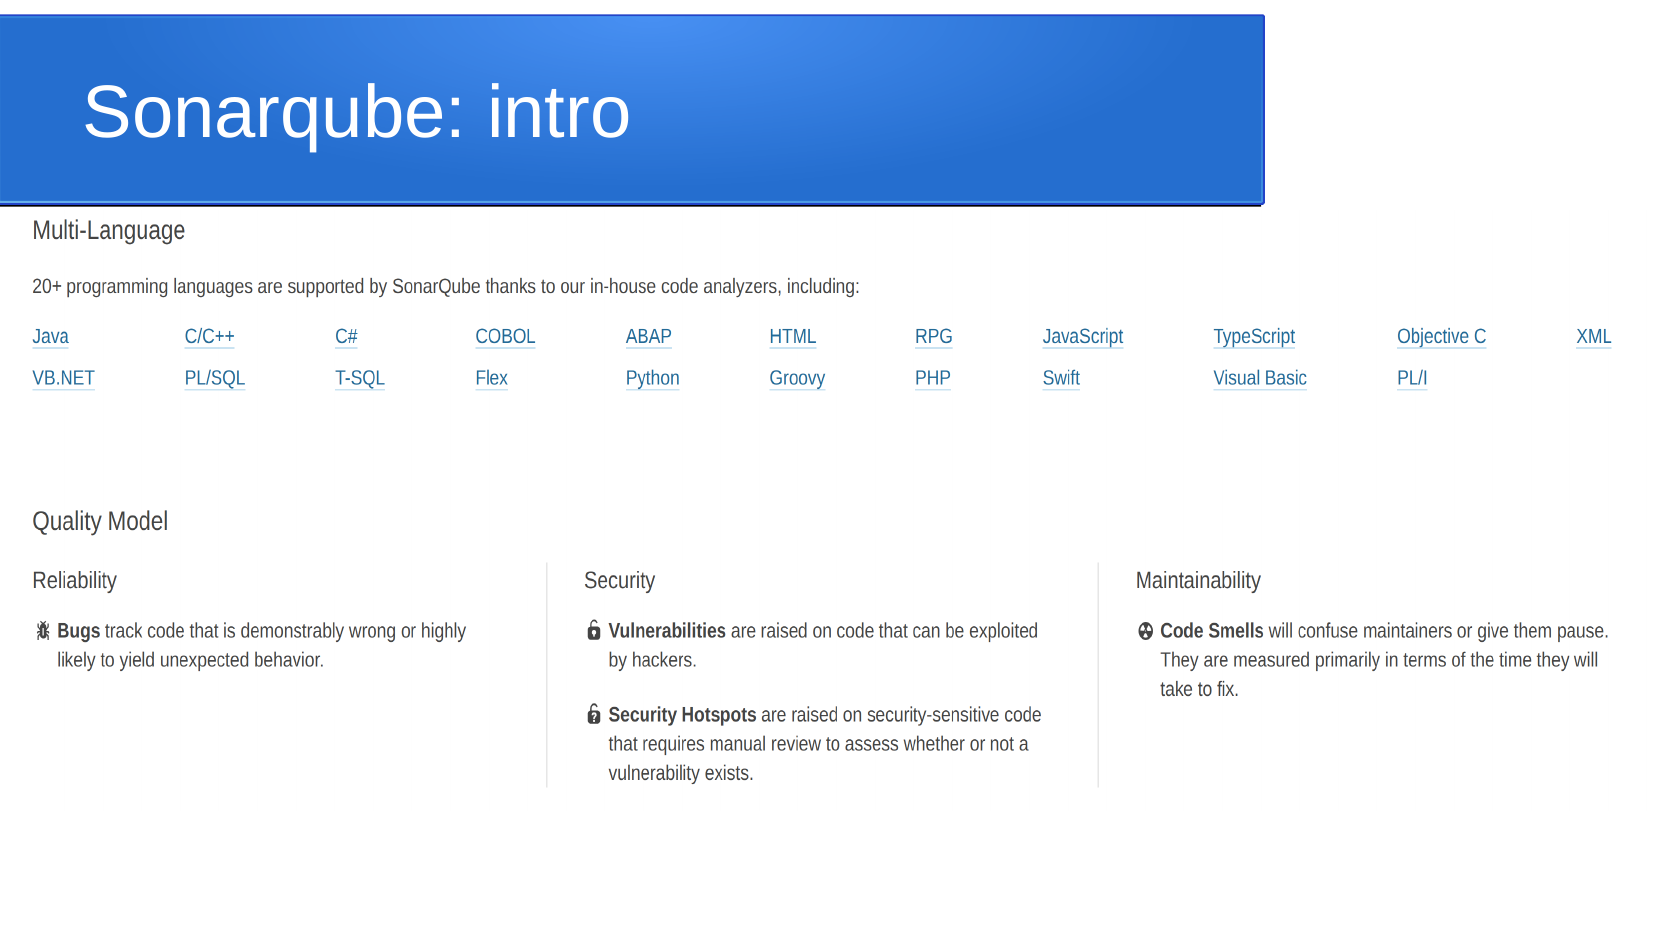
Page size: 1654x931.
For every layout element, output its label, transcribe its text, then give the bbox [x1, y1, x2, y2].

title Sonarqube: intro [82, 35, 1235, 189]
picture [26, 210, 1647, 811]
